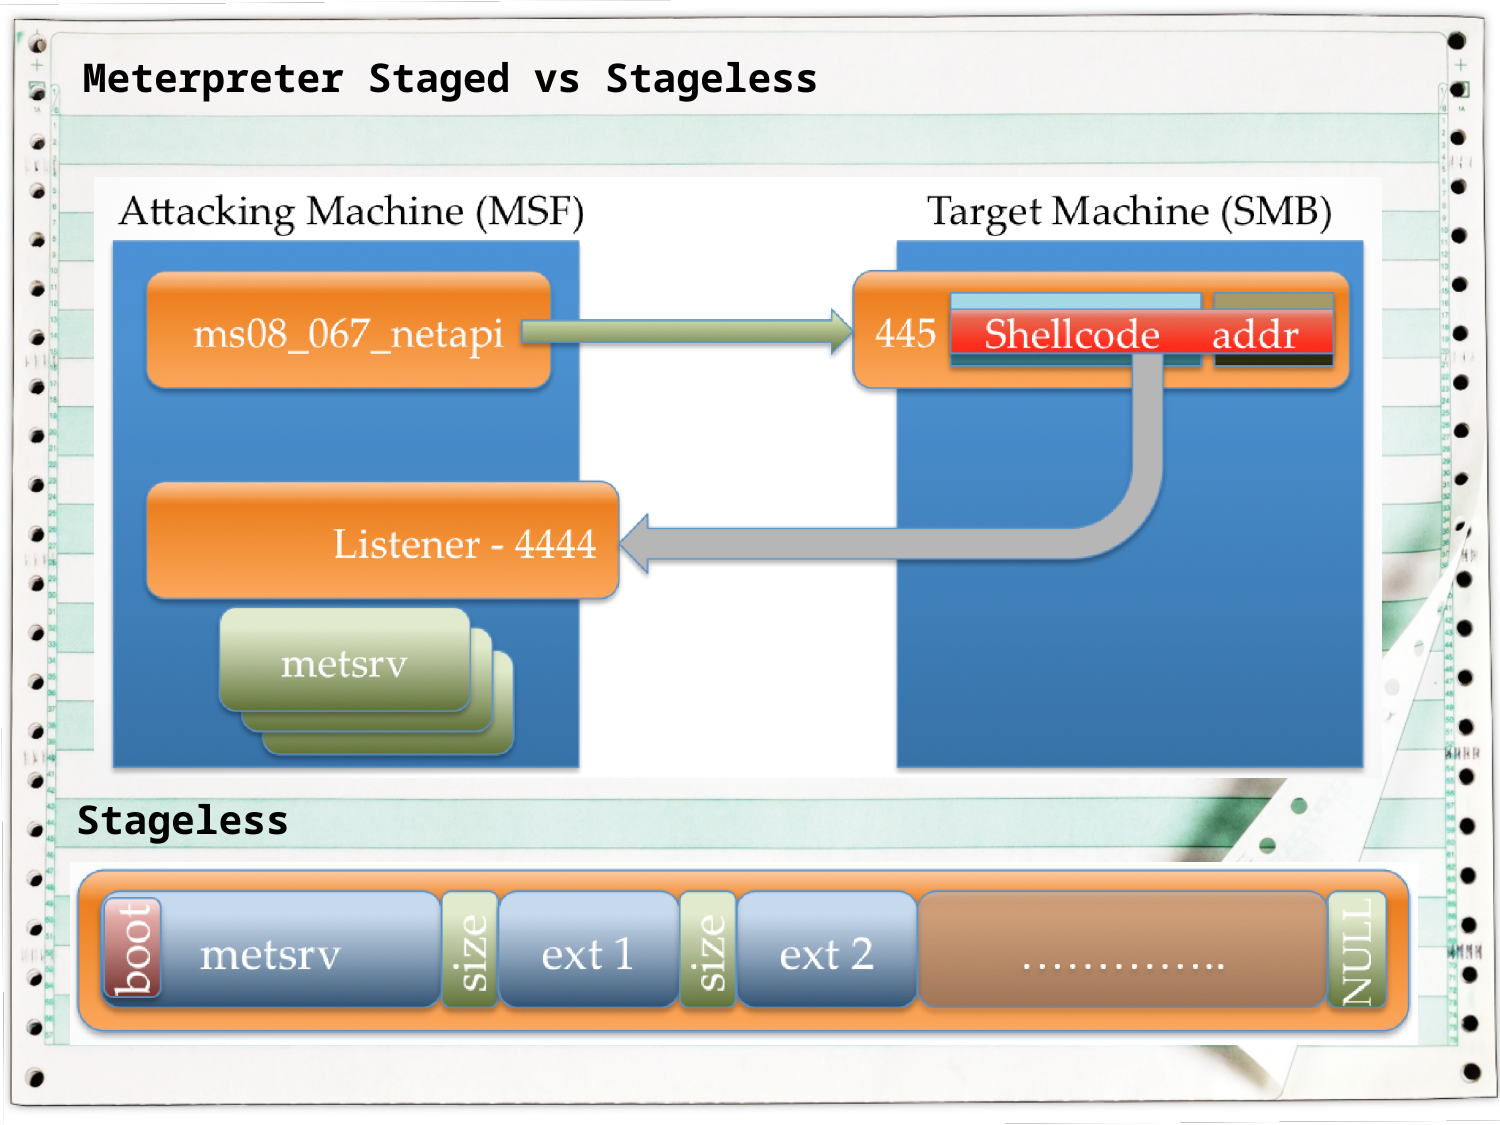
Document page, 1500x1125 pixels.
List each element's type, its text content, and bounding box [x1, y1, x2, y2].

text_box Stageless [61, 788, 1430, 851]
picture [0, 0, 1500, 1125]
text_box Meterpreter Staged vs Stageless [68, 45, 1436, 109]
